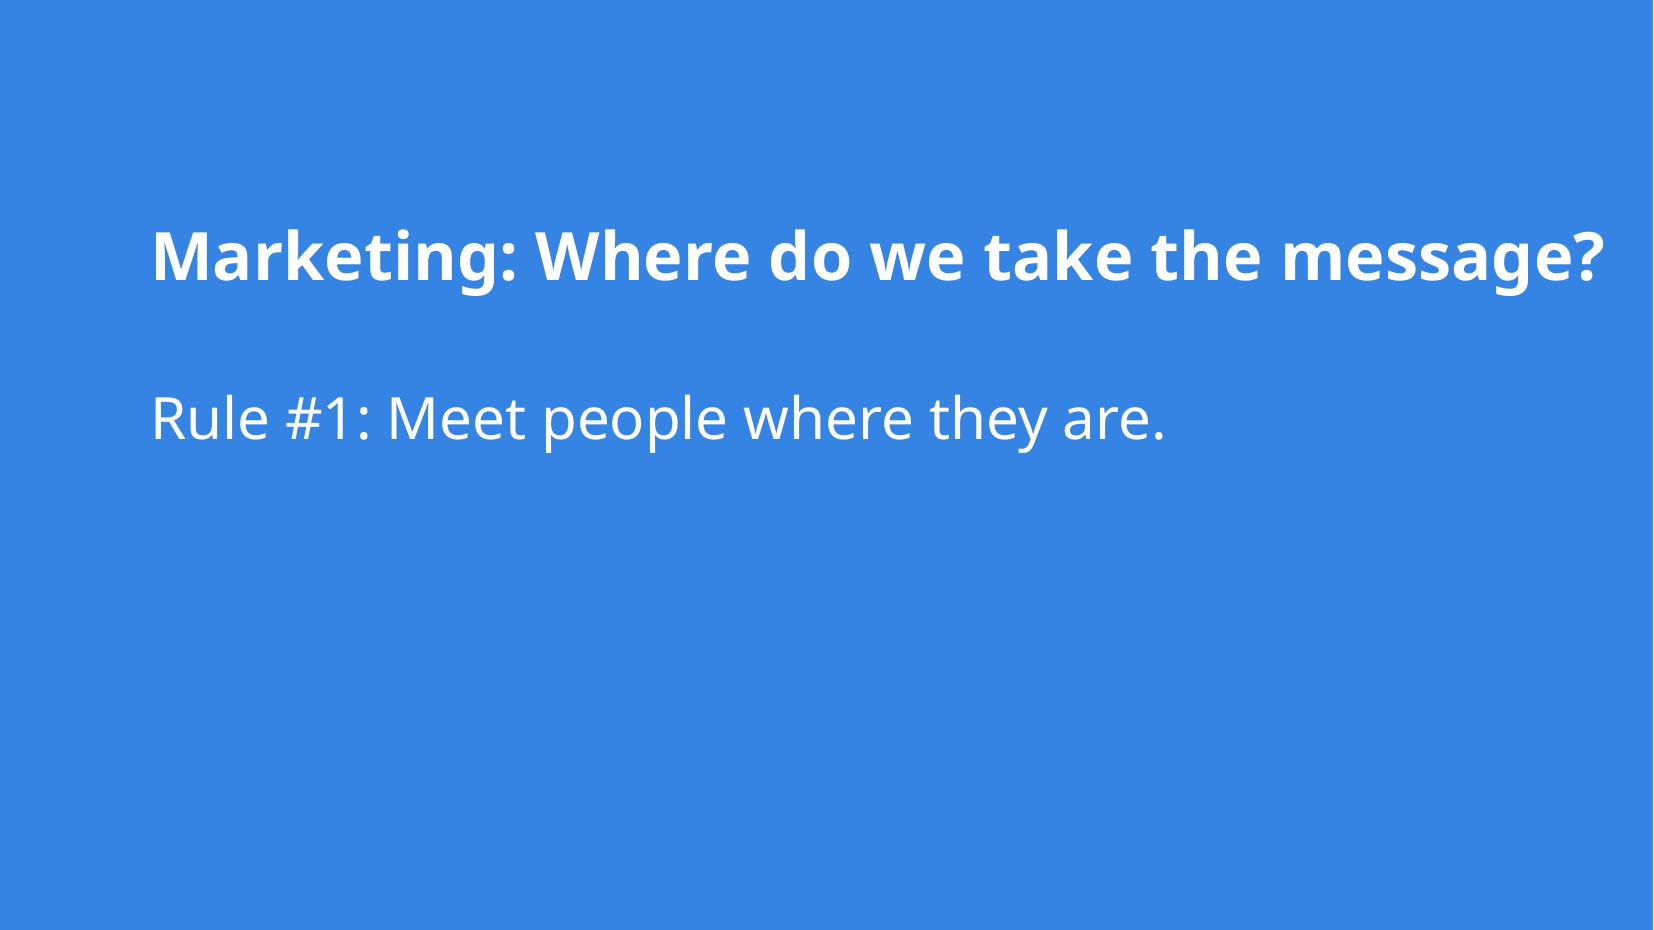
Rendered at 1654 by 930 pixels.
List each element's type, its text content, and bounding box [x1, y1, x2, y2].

text_box Rule #1: Meet people where they are. [150, 337, 1501, 877]
title Marketing: Where do we take the message? [150, 138, 1651, 301]
